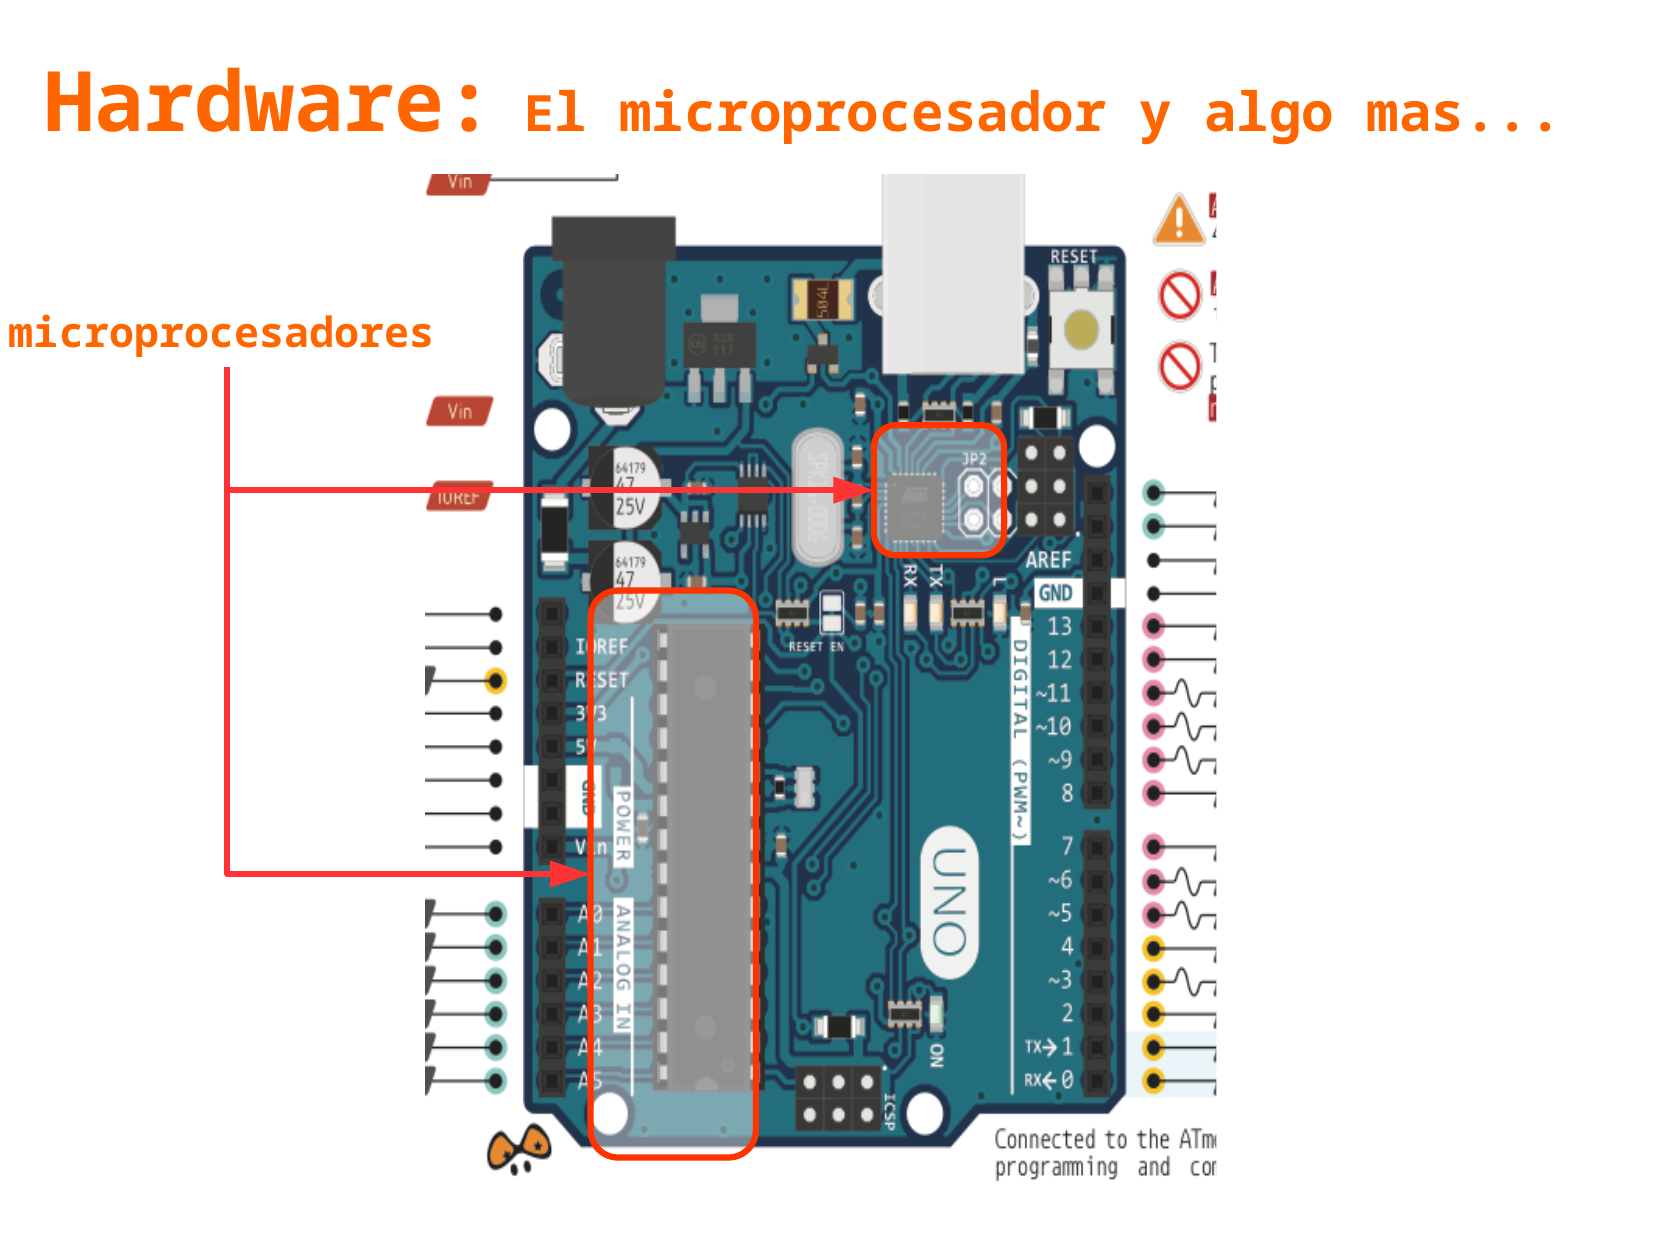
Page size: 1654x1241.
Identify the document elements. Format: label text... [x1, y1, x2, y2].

picture [425, 174, 1217, 1205]
text_box [874, 425, 1004, 556]
text_box microprocesadores [0, 295, 461, 367]
text_box Hardware: El microprocesador y algo mas... [29, 35, 1642, 199]
text_box [590, 590, 756, 1158]
